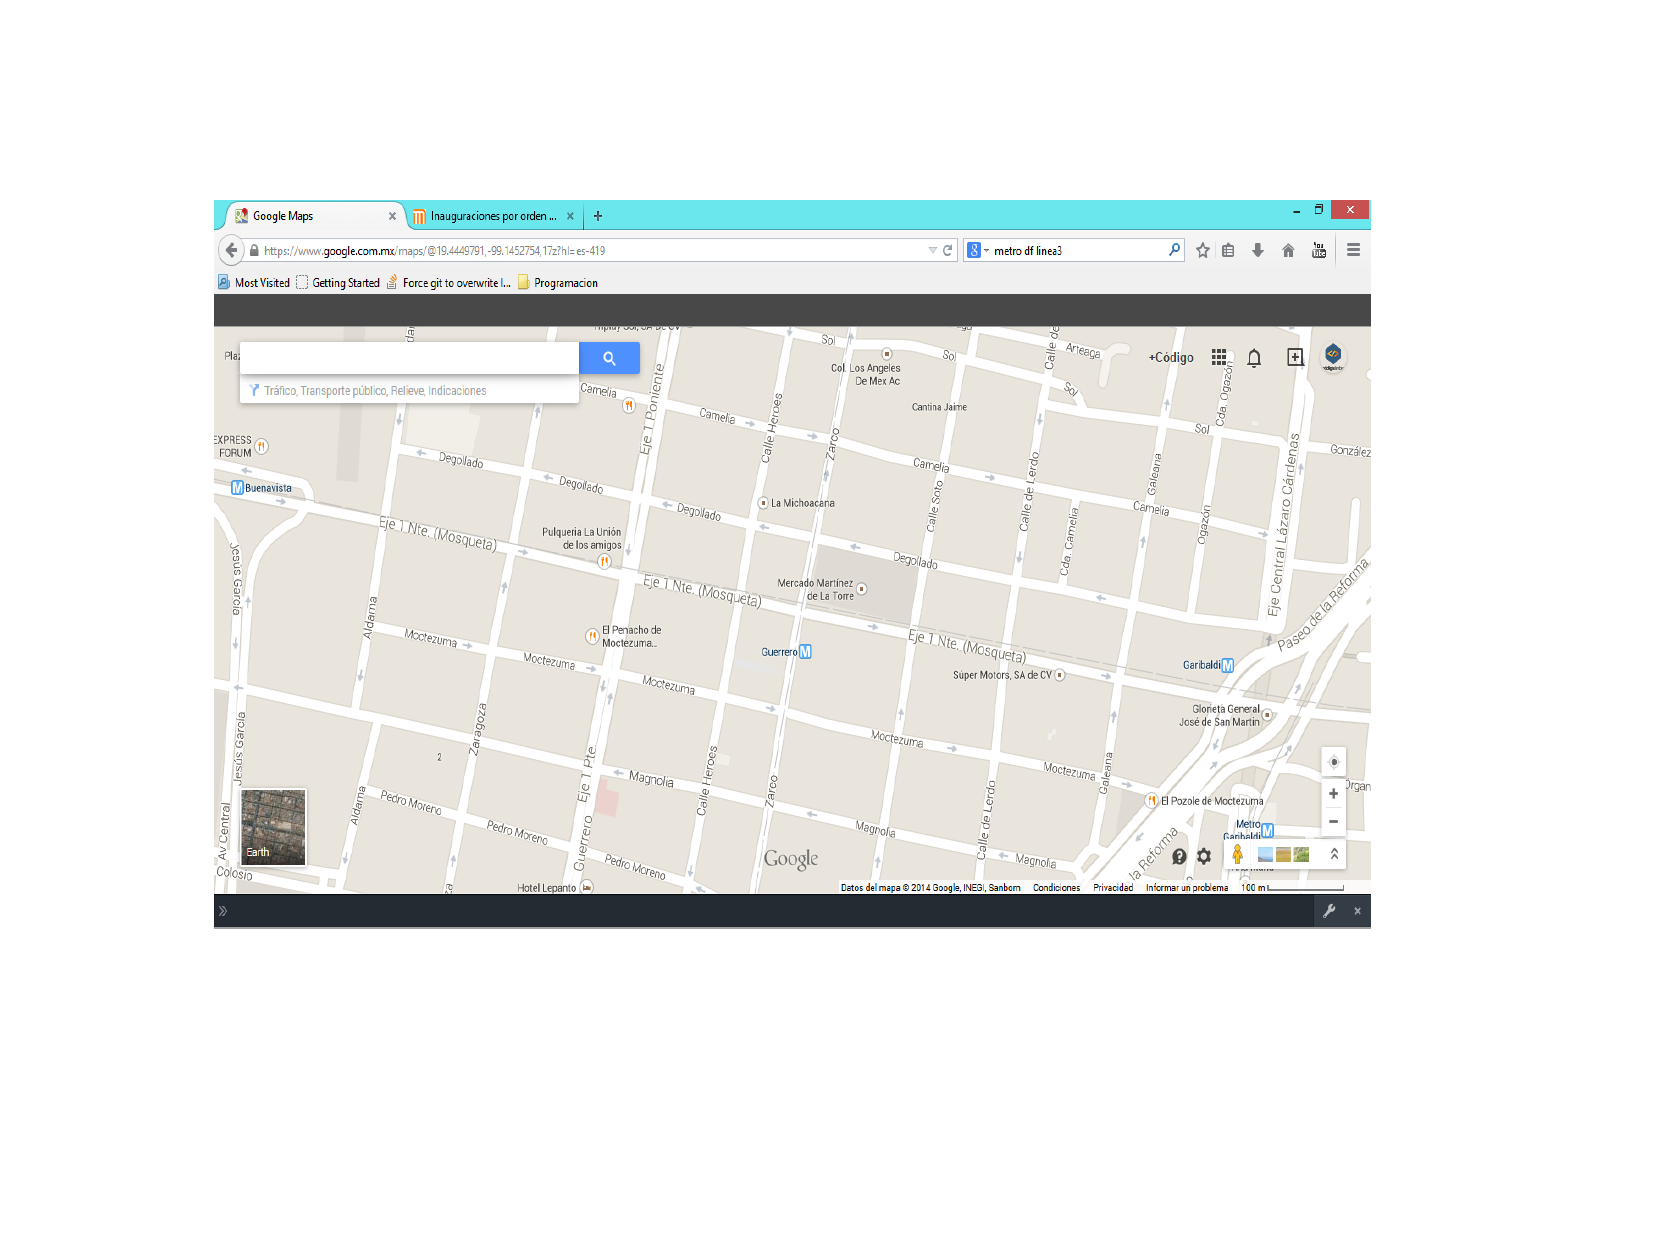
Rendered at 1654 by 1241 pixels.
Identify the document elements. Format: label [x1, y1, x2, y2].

picture [214, 200, 1371, 930]
